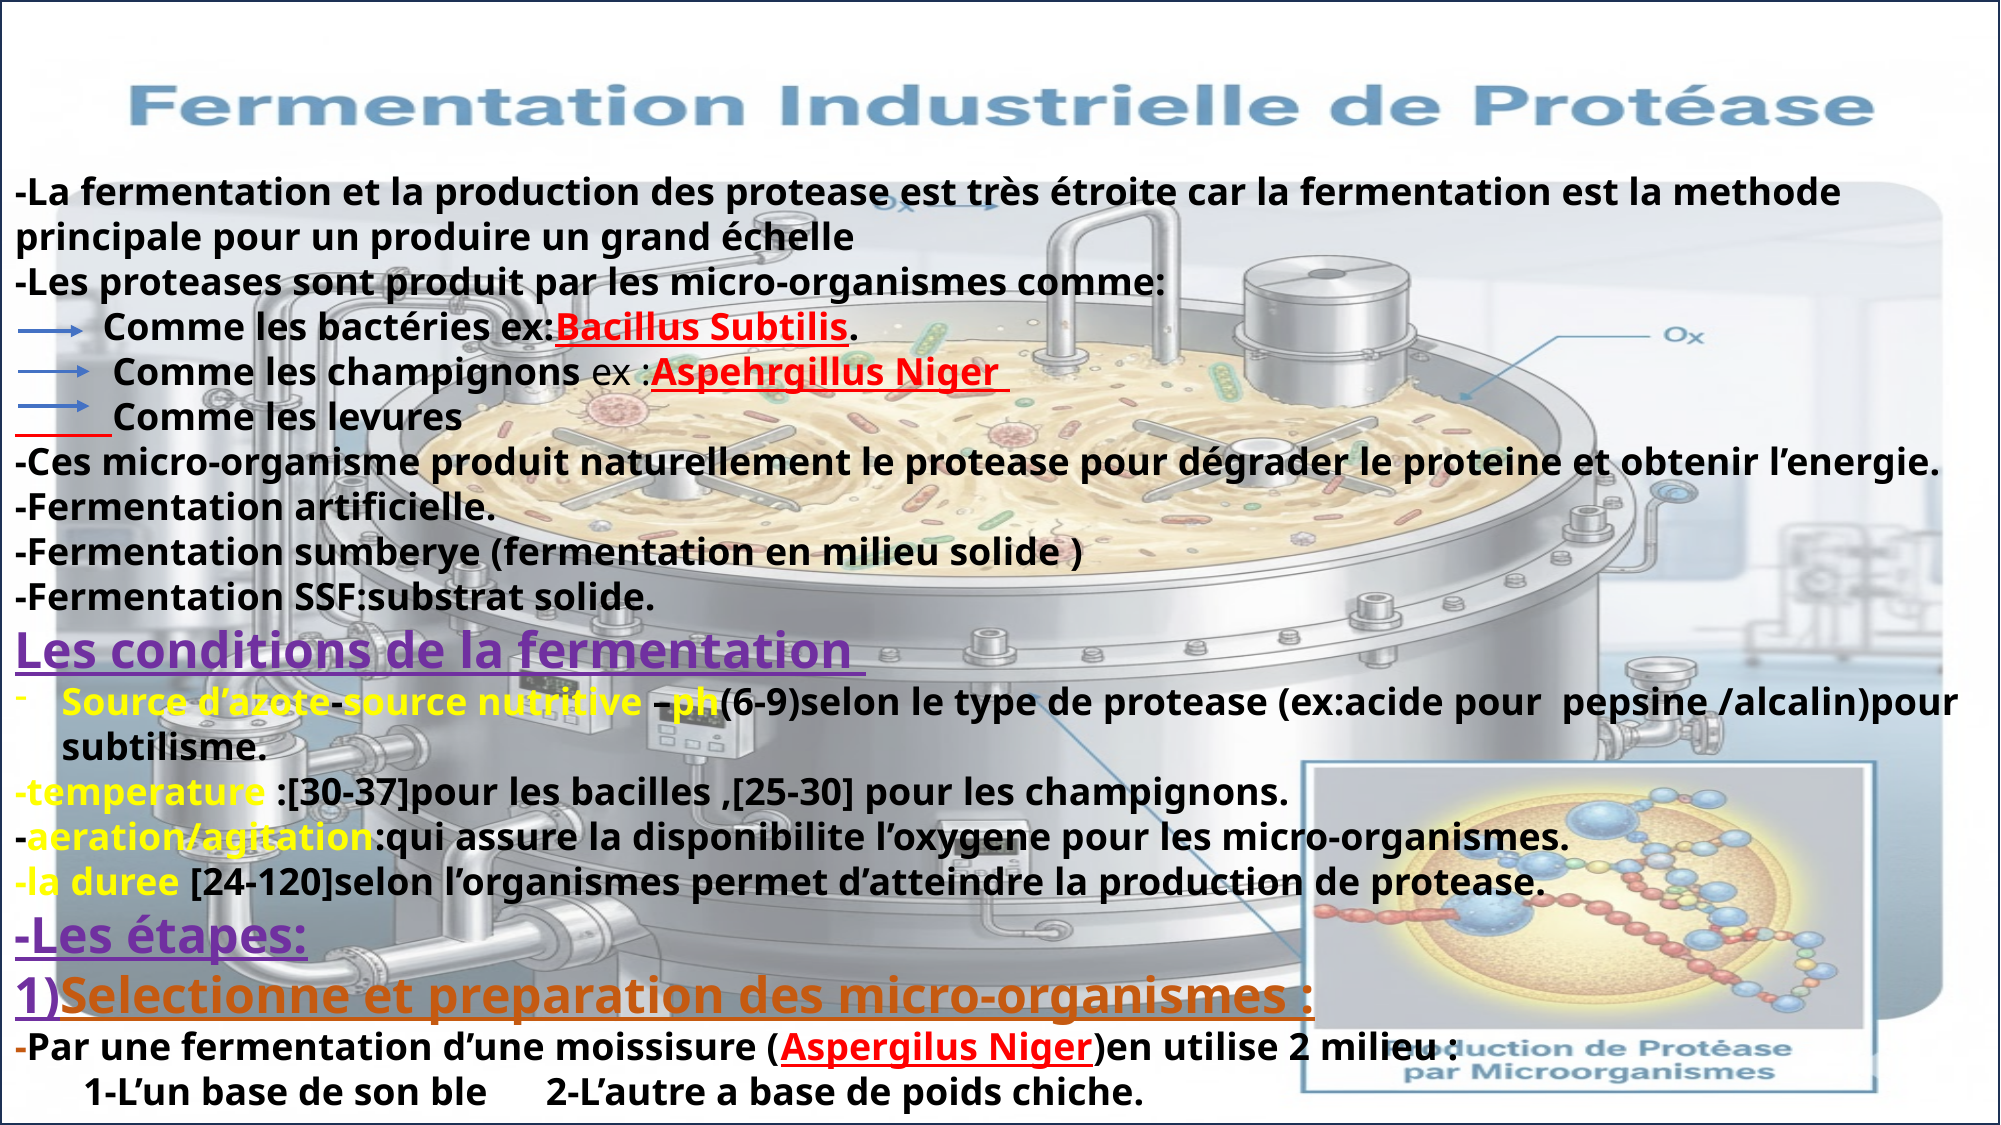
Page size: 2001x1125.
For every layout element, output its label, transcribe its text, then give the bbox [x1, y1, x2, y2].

text_box -La fermentation et la production des protease est très étroite car la fermentation est la methode principale pour un produire un grand échelle -Les proteases sont produit par les micro-organismes comme: Comme les bactéries ex:Bacillus Subtilis. Comme les champignons ex :Aspehrgillus Niger Comme les levures -Ces micro-organisme produit naturellement le protease pour dégrader le proteine et obtenir l’energie. -Fermentation artificielle. -Fermentation sumberye (fermentation en milieu solide ) -Fermentation SSF:substrat solide. Les conditions de la fermentation Source d’azote-source nutritive –ph(6-9)selon le type de protease (ex:acide pour pepsine /alcalin)pour subtilisme. -temperature :[30-37]pour les bacilles ,[25-30] pour les champignons. -aeration/agitation:qui assure la disponibilite l’oxygene pour les micro-organismes. -la duree [24-120]selon l’organismes permet d’atteindre la production de protease. -Les étapes: 1)Selectionne et preparation des micro-organismes : -Par une fermentation d’une moissisure (Aspergilus Niger)en utilise 2 milieu : 1-L’un base de son ble 2-L’autre a base de poids chiche. [0, 160, 1978, 1125]
text_box [0, 0, 2000, 1125]
